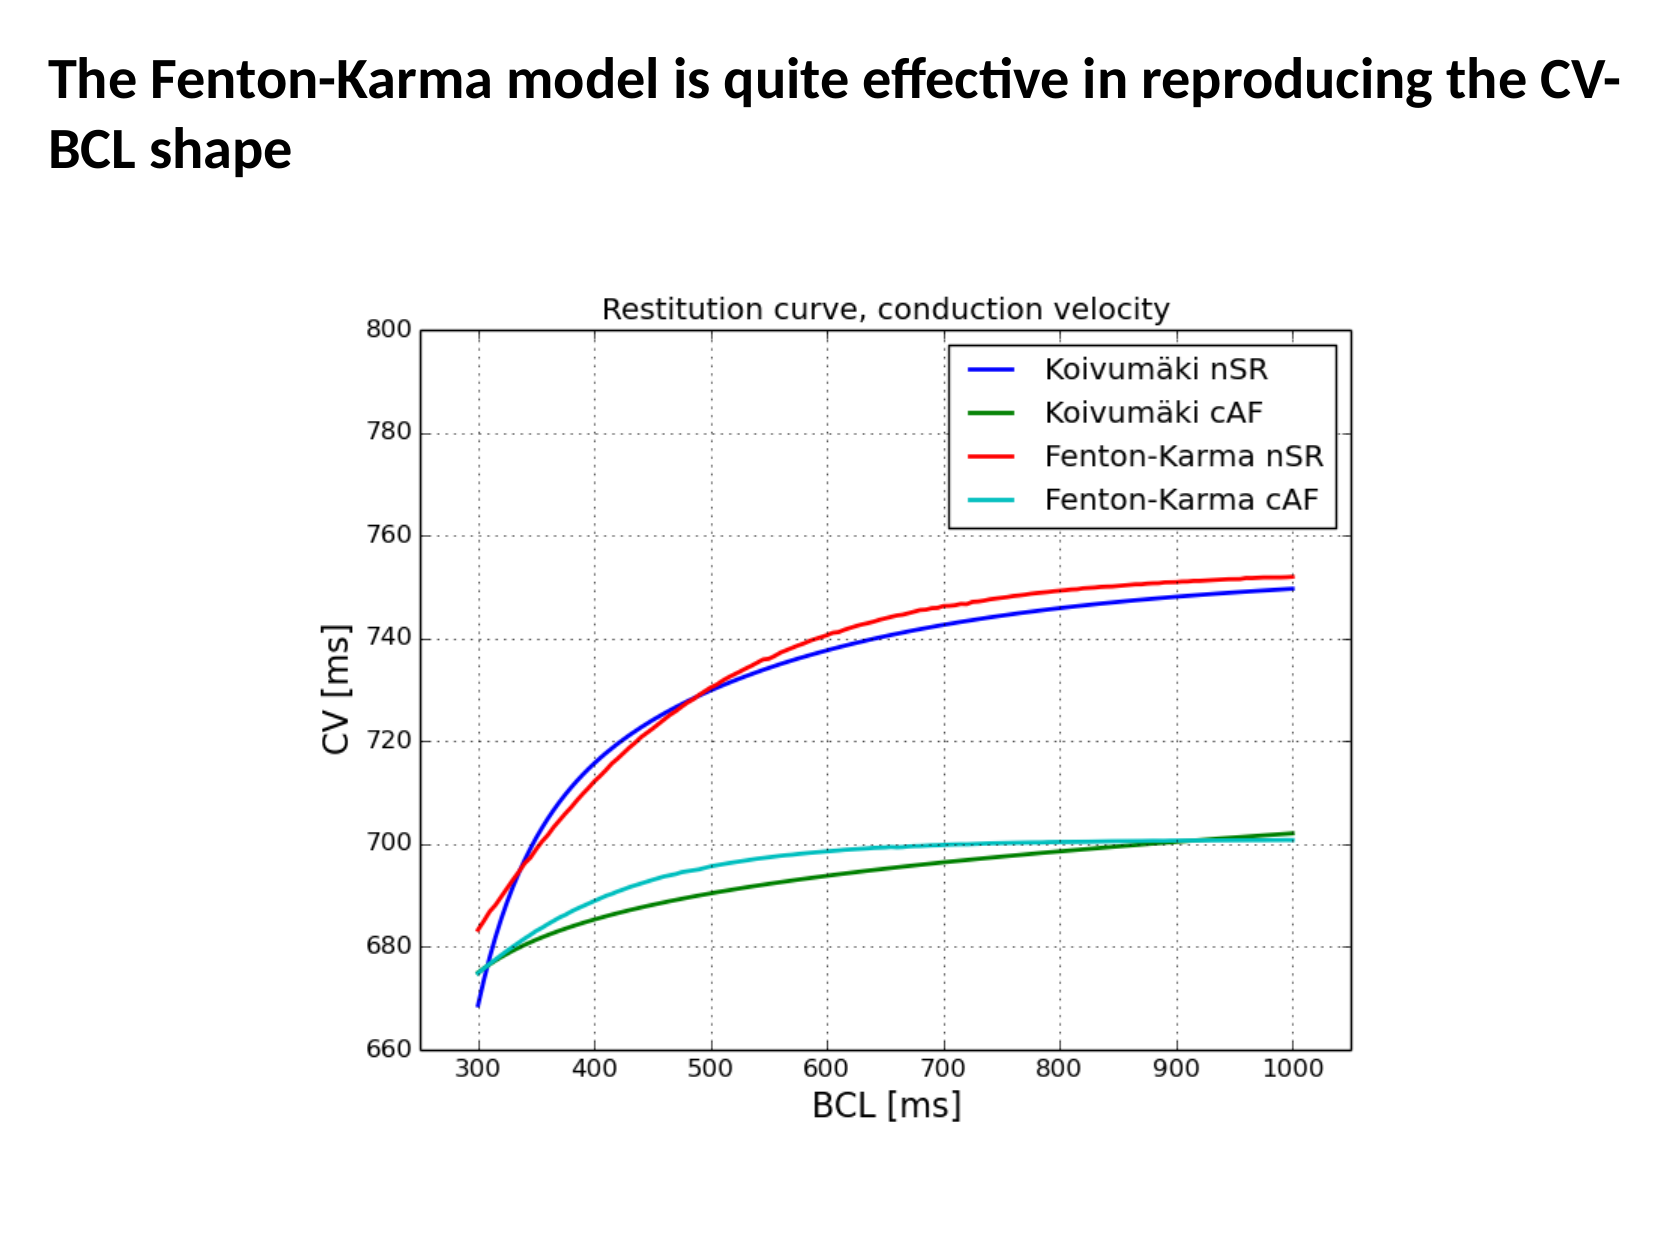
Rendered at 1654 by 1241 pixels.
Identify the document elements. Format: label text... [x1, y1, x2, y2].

text_box The Fenton-Karma model is quite effective in reproducing the CV-BCL shape [33, 33, 1654, 205]
picture [270, 240, 1471, 1141]
